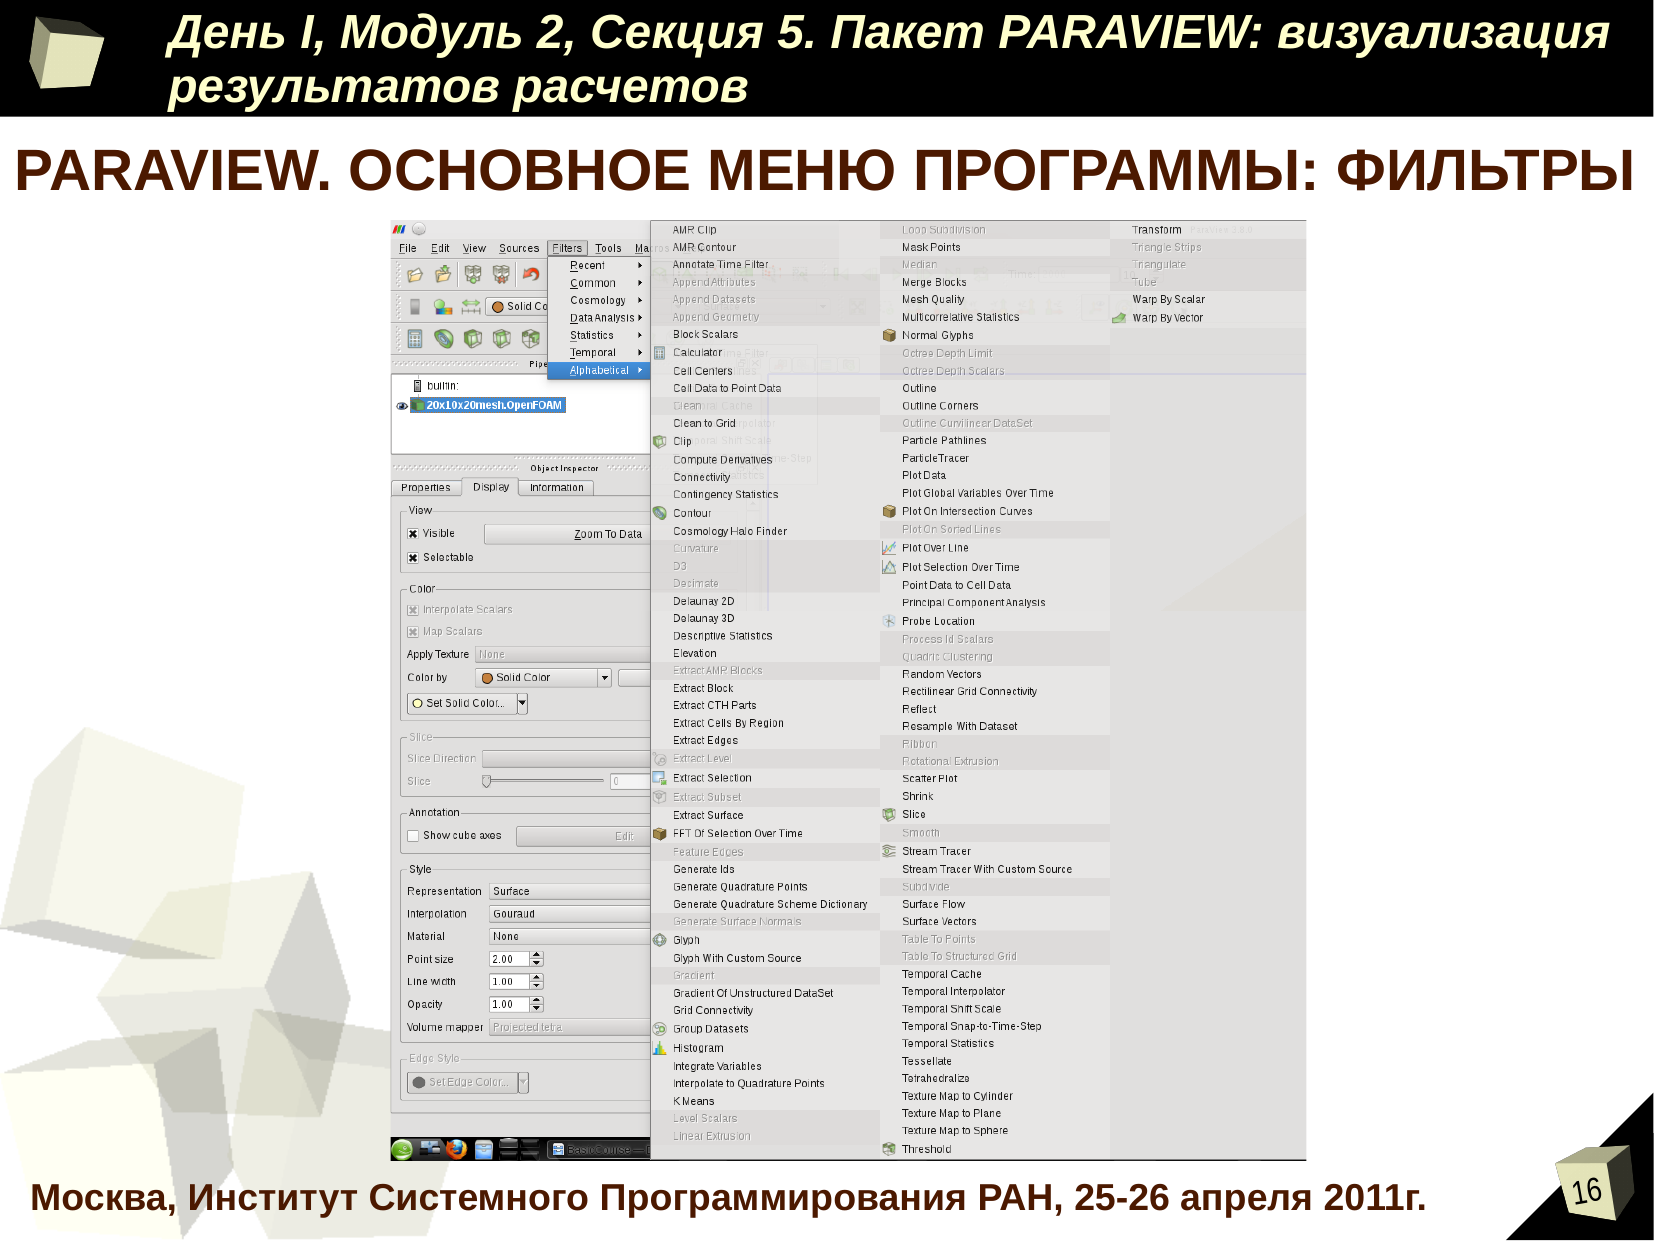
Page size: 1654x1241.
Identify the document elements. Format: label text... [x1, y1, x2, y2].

text_box PARAVIEW. ОСНОВНОЕ МЕНЮ ПРОГРАММЫ: ФИЛЬТРЫ [0, 130, 1654, 211]
picture [0, 220, 1307, 1241]
picture [464, 1193, 472, 1198]
